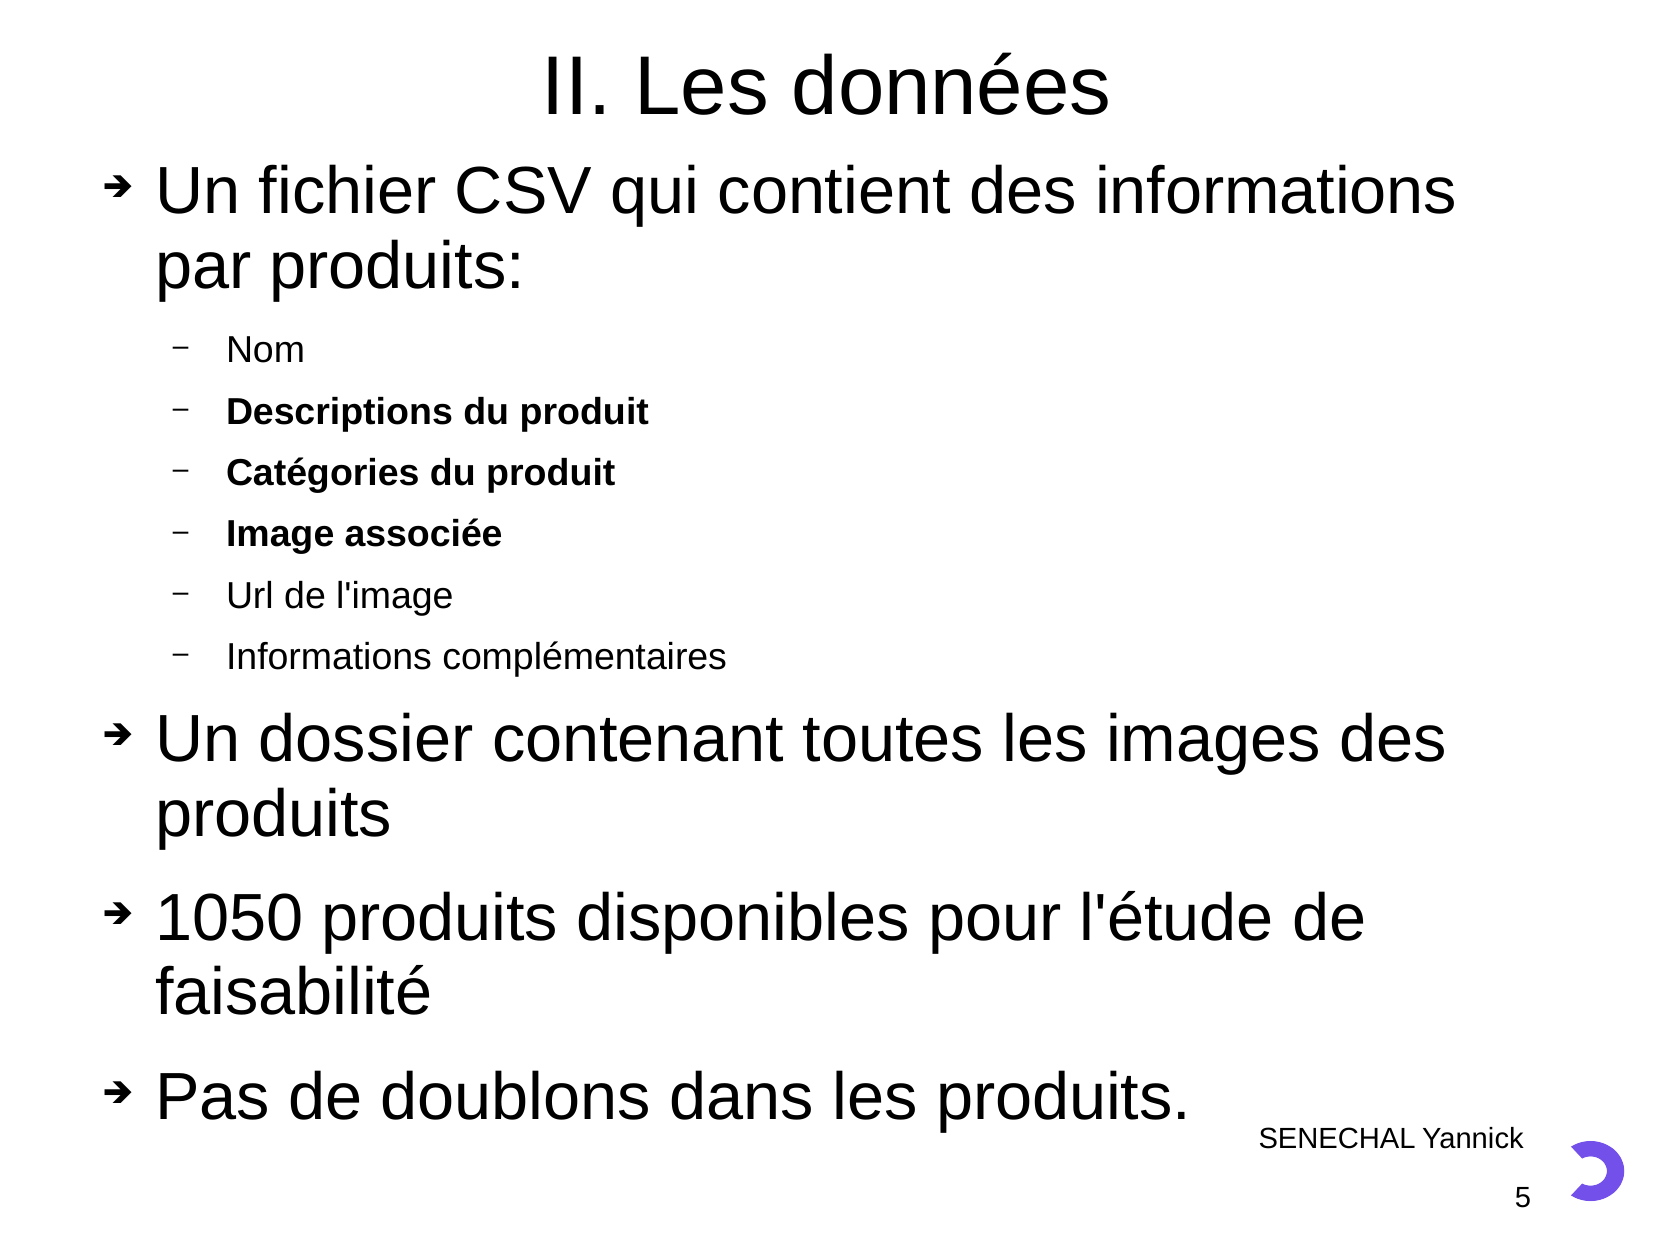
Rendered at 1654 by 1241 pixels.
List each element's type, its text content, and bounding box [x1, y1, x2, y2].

list Un fichier CSV qui contient des informations par produits: Nom Descriptions du produit Catégories du produit Image associée Url de l'image Informations complémentaires Un dossier contenant toutes les images des produits 1050 produits disponibles pour l'étude de faisabilité Pas de doublons dans les produits. [84, 153, 1573, 1241]
picture [1573, 1125, 1642, 1217]
title II. Les données [82, 0, 1571, 189]
